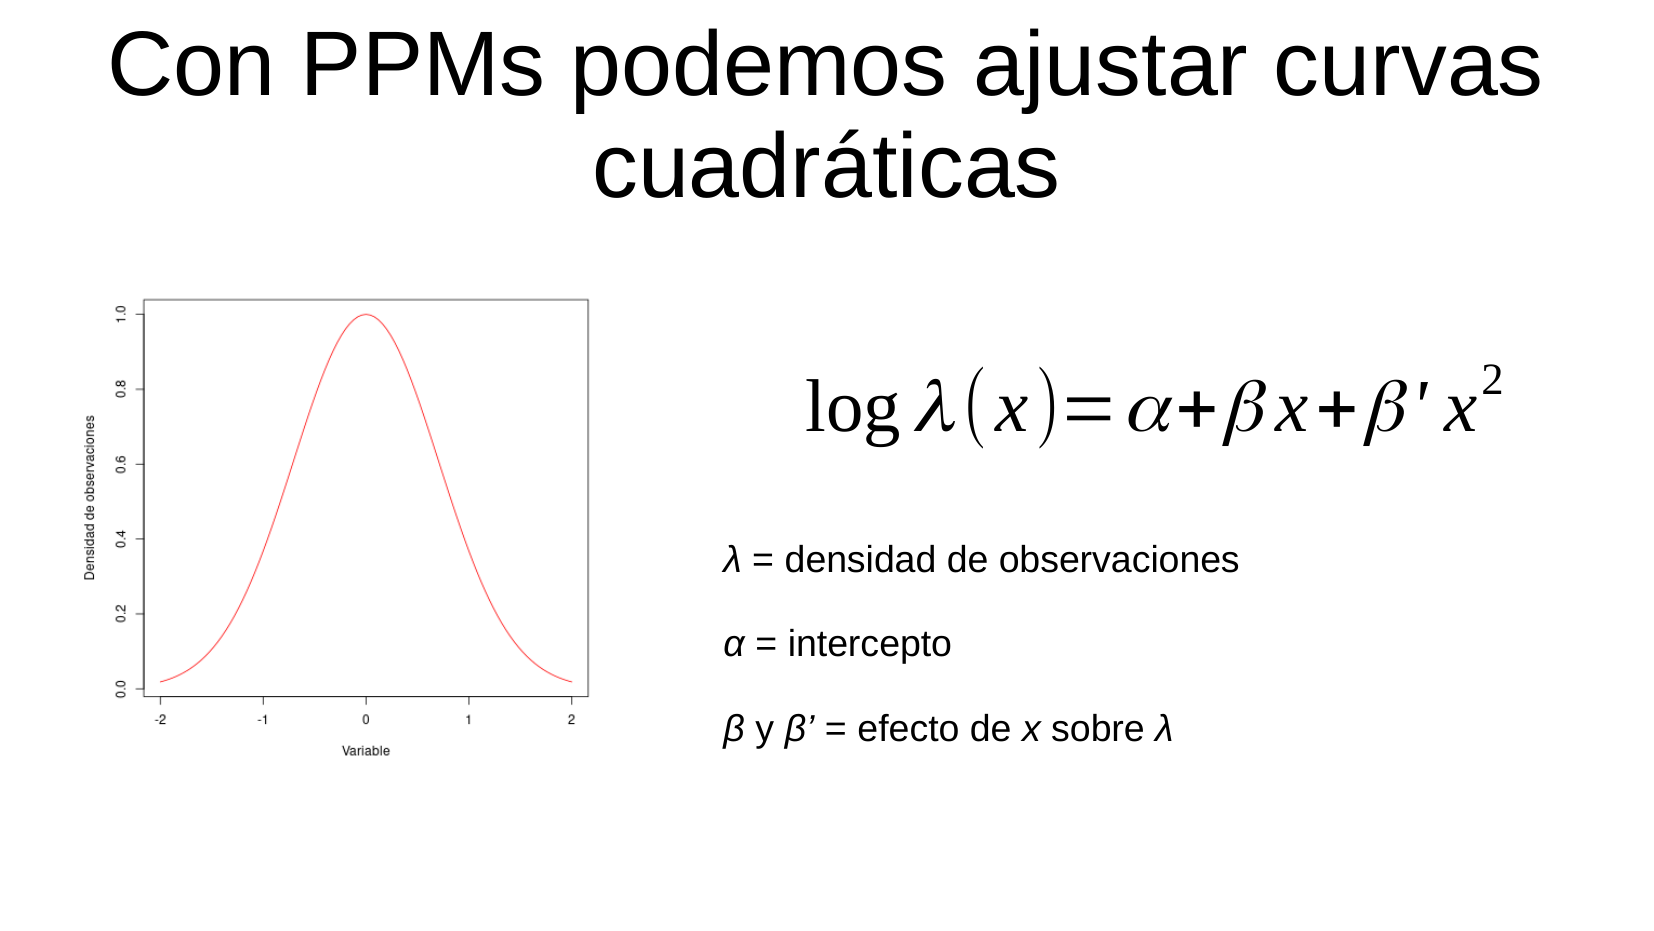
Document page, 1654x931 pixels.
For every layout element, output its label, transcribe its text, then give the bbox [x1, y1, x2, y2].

title Con PPMs podemos ajustar curvas cuadráticas [82, 12, 1571, 218]
chart [797, 354, 1510, 454]
text_box λ = densidad de observaciones α = intercepto β y β’ = efecto de x sobre λ [708, 531, 1477, 758]
picture [80, 236, 621, 776]
